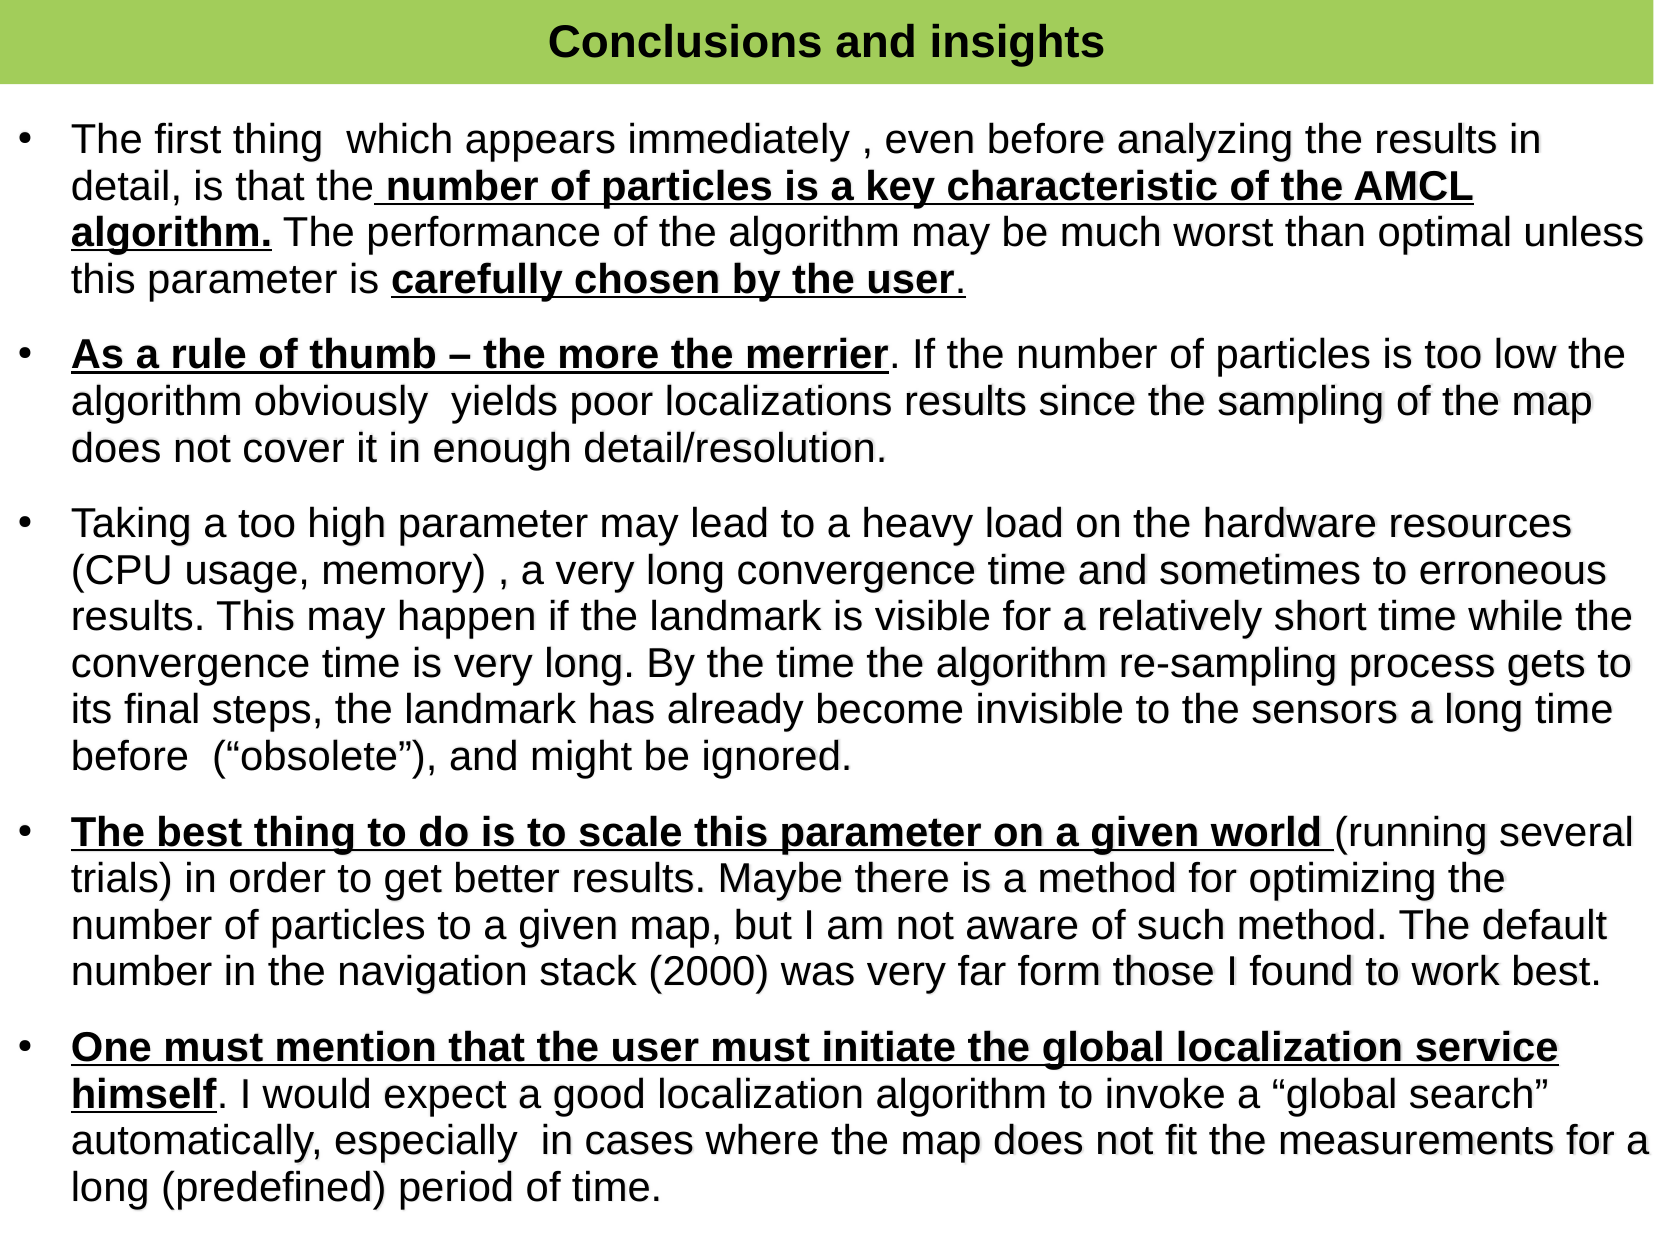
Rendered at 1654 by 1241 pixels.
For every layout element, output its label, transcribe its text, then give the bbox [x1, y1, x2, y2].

title Conclusions and insights [0, 0, 1654, 85]
list The first thing which appears immediately , even before analyzing the results in detail, is that the number of particles is a key characteristic of the AMCL algorithm. The performance of the algorithm may be much worst than optimal unless this parameter is carefully chosen by the user. As a rule of thumb – the more the merrier. If the number of particles is too low the algorithm obviously yields poor localizations results since the sampling of the map does not cover it in enough detail/resolution. Taking a too high parameter may lead to a heavy load on the hardware resources (CPU usage, memory) , a very long convergence time and sometimes to erroneous results. This may happen if the landmark is visible for a relatively short time while the convergence time is very long. By the time the algorithm re-sampling process gets to its final steps, the landmark has already become invisible to the sensors a long time before (“obsolete”), and might be ignored. The best thing to do is to scale this parameter on a given world (running several trials) in order to get better results. Maybe there is a method for optimizing the number of particles to a given map, but I am not aware of such method. The default number in the navigation stack (2000) was very far form those I found to work best. One must mention that the user must initiate the global localization service himself. I would expect a good localization algorithm to invoke a “global search” automatically, especially in cases where the map does not fit the measurements for a long (predefined) period of time. [0, 115, 1654, 1241]
